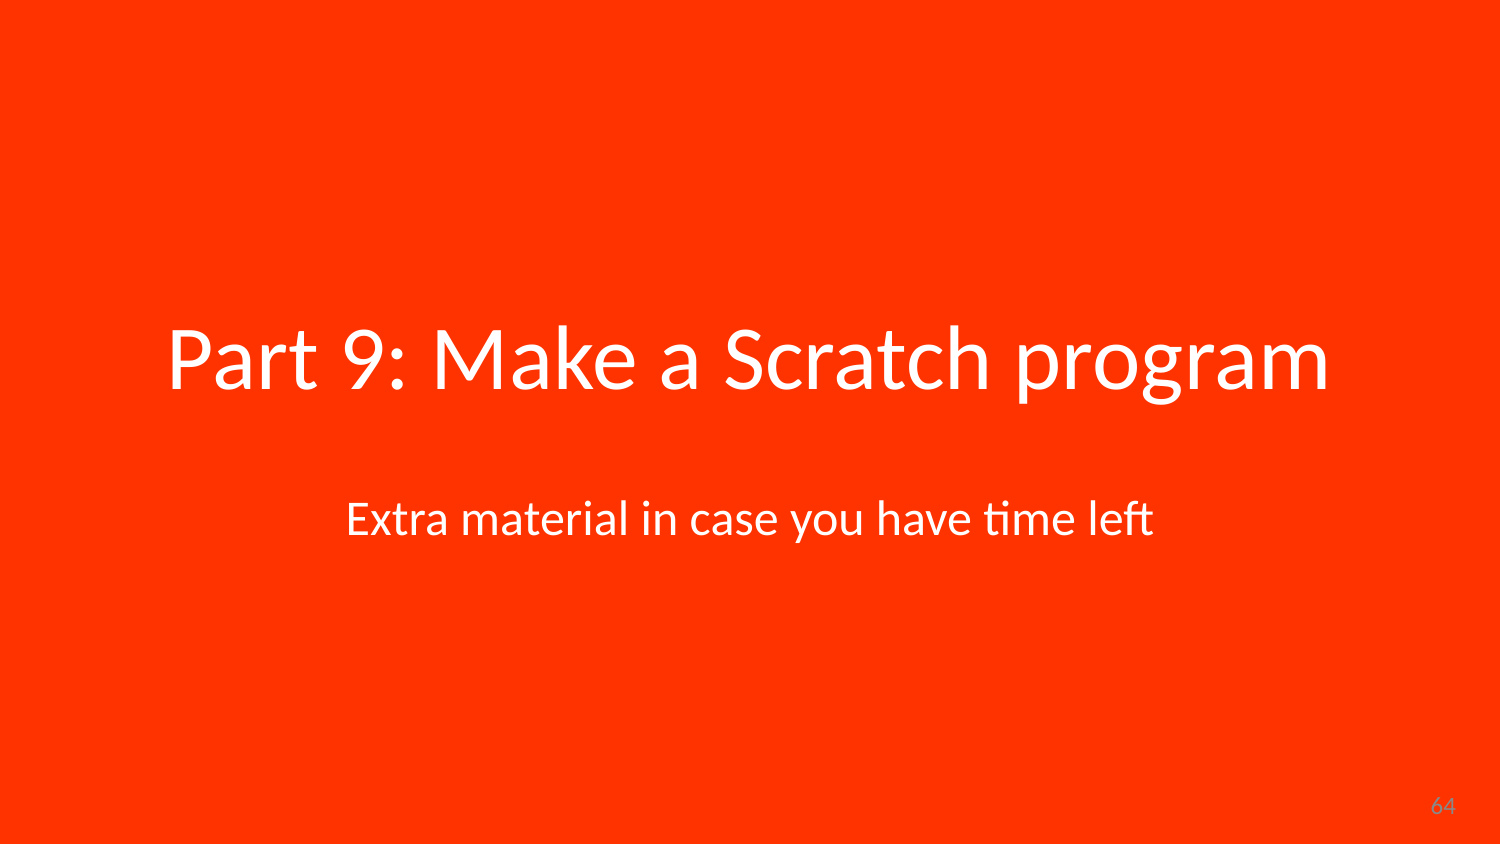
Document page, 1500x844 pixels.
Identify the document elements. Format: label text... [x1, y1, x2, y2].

subtitle Extra material in case you have time left [225, 478, 1276, 694]
title Part 9: Make a Scratch program [112, 262, 1388, 443]
text_box 64 [1415, 782, 1500, 828]
